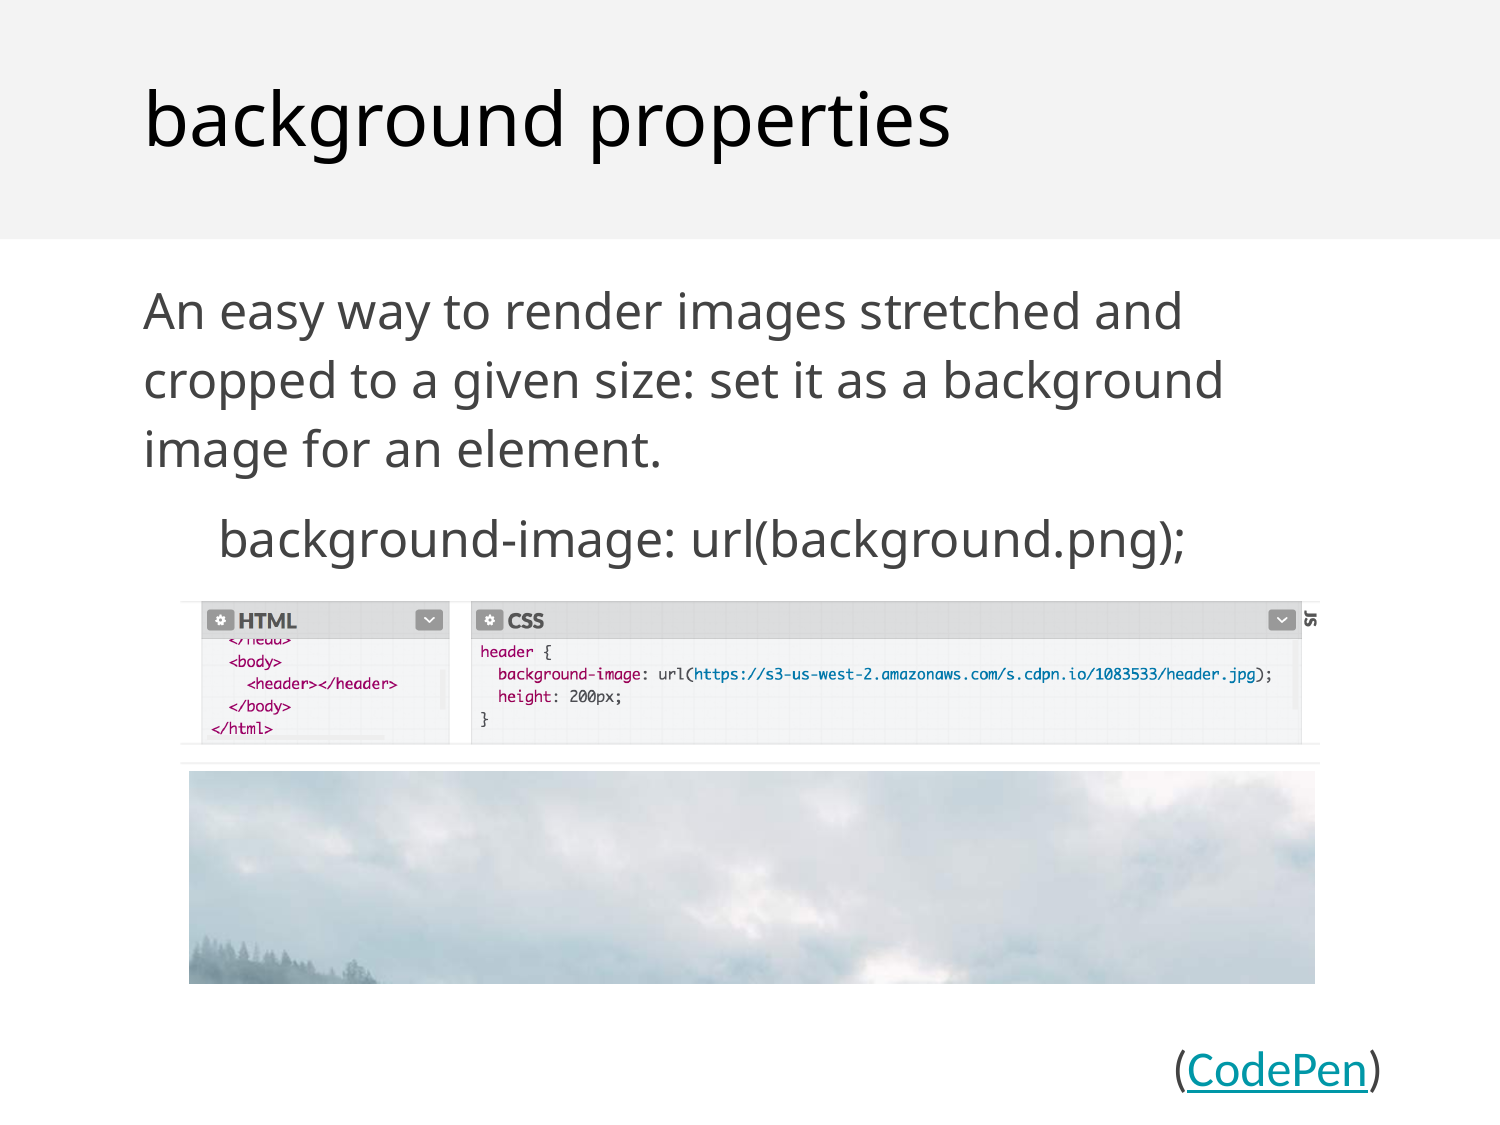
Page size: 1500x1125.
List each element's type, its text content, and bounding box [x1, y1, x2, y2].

title background properties [128, 56, 1372, 183]
text_box (CodePen) [1157, 815, 1500, 1125]
picture [180, 590, 1320, 1009]
list An easy way to render images stretched and cropped to a given size: set it as a background image for an element. background-image: url(background.png); [128, 255, 1372, 1004]
